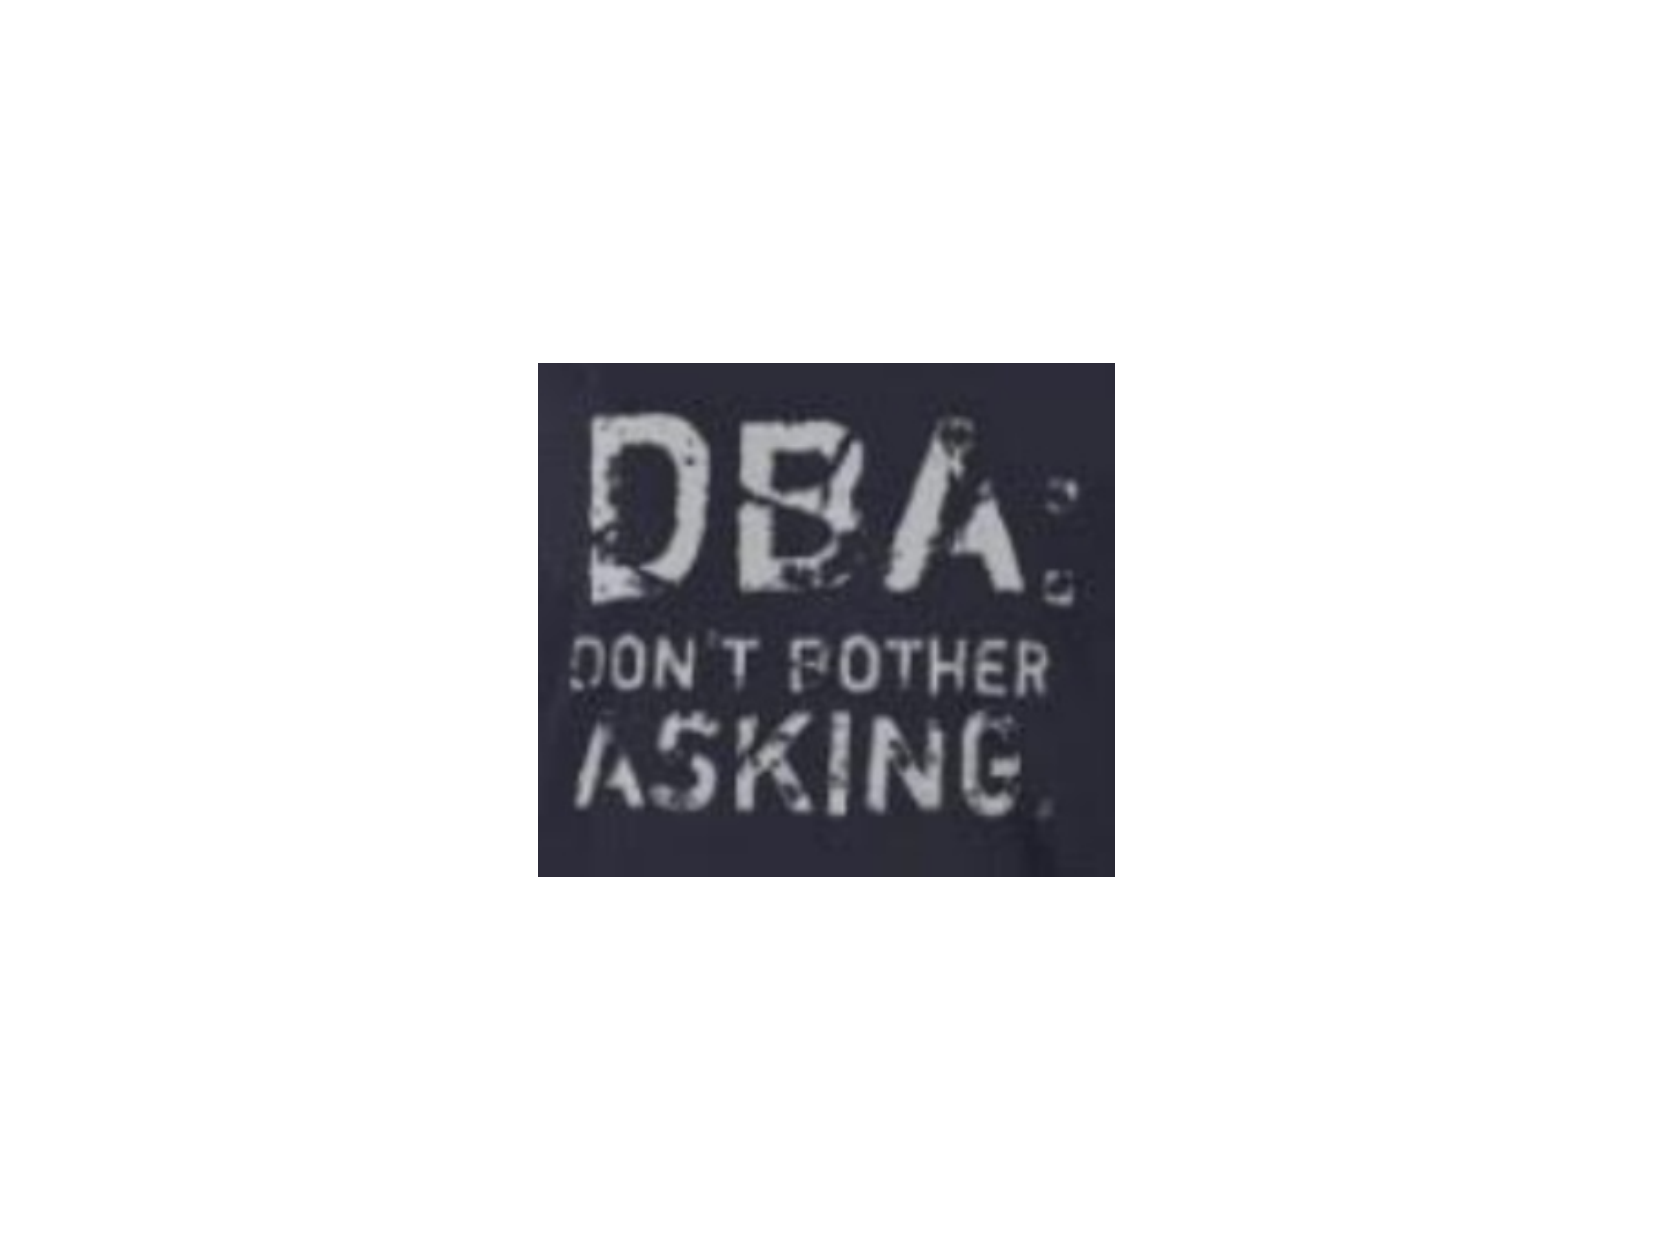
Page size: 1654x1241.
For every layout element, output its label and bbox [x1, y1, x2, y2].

picture [538, 363, 1115, 877]
